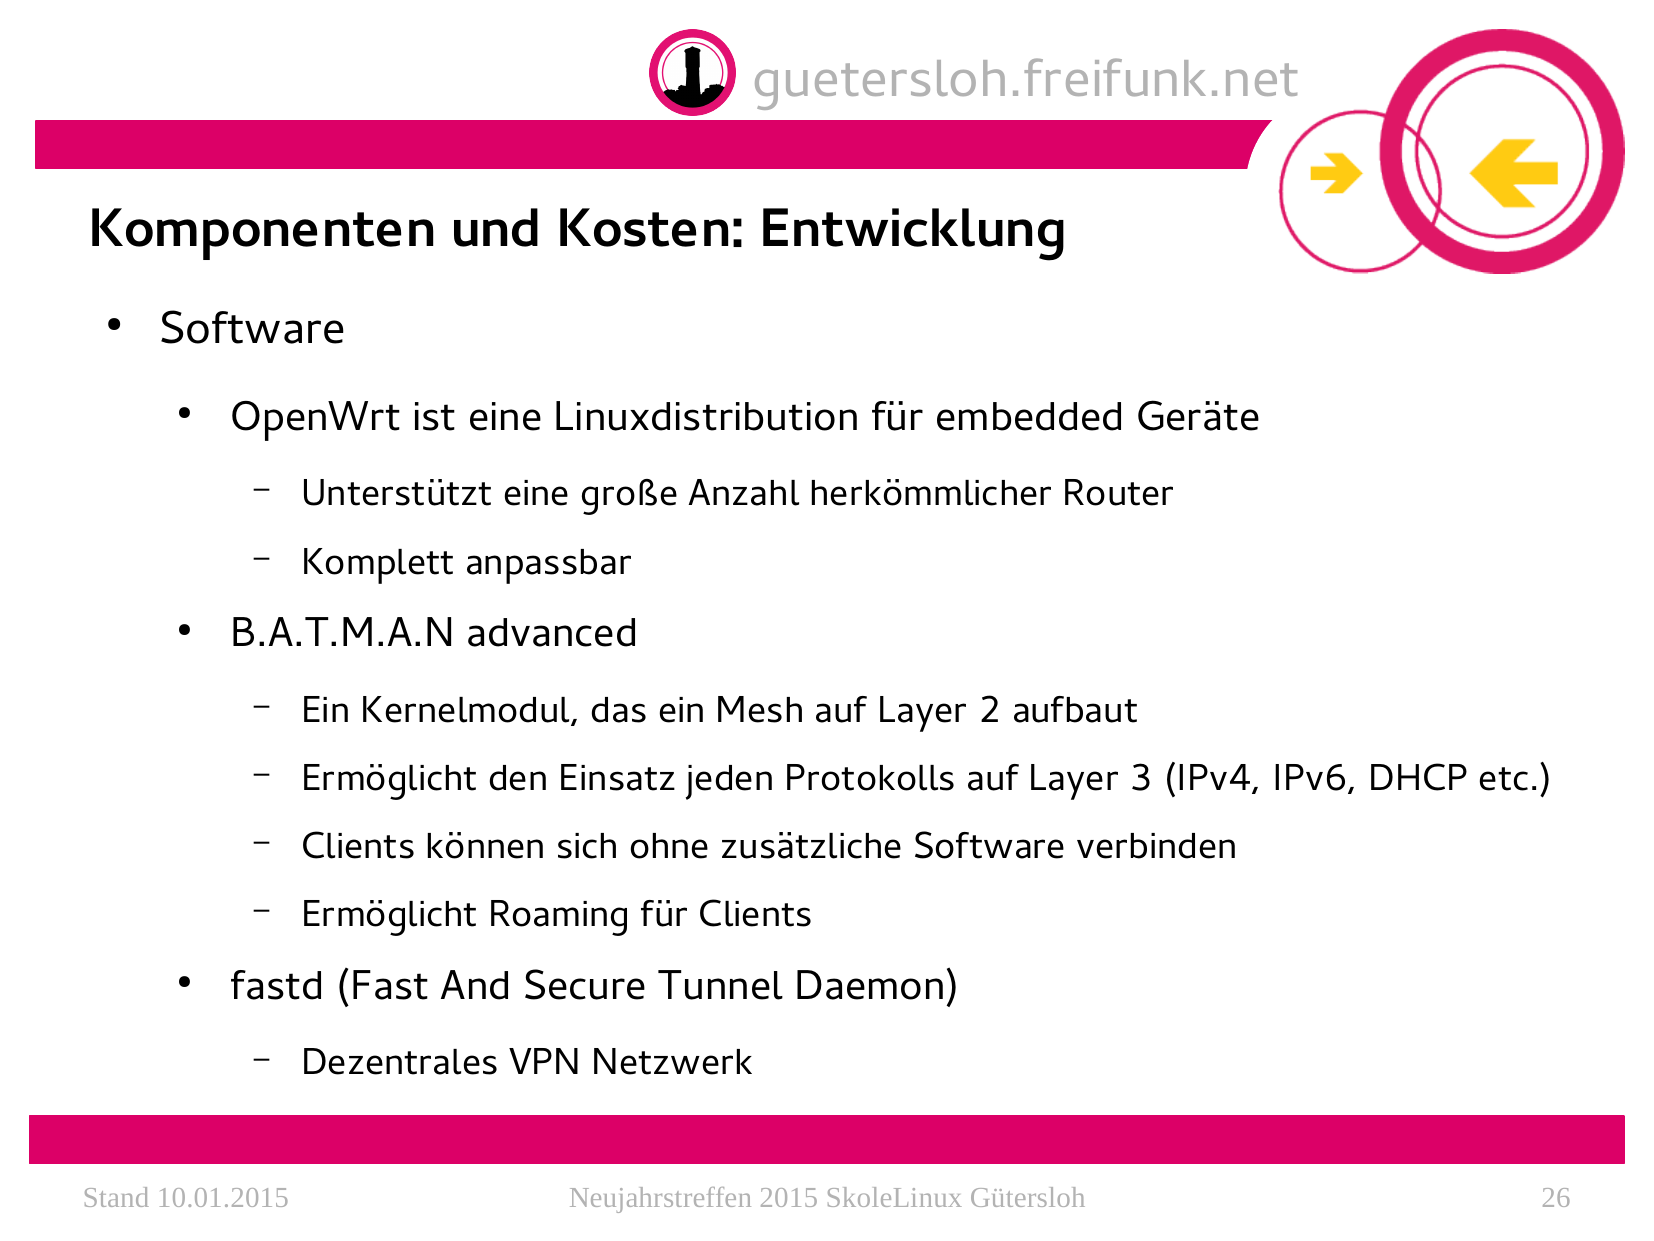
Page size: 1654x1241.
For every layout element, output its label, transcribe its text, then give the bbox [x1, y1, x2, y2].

title Komponenten und Kosten: Entwicklung [88, 196, 1152, 271]
picture [649, 29, 736, 116]
list Software OpenWrt ist eine Linuxdistribution für embedded Geräte Unterstützt eine große Anzahl herkömmlicher Router Komplett anpassbar B.A.T.M.A.N advanced Ein Kernelmodul, das ein Mesh auf Layer 2 aufbaut Ermöglicht den Einsatz jeden Protokolls auf Layer 3 (IPv4, IPv6, DHCP etc.) Clients können sich ohne zusätzliche Software verbinden Ermöglicht Roaming für Clients fastd (Fast And Secure Tunnel Daemon) Dezentrales VPN Netzwerk [88, 295, 1565, 1087]
picture [1278, 29, 1625, 274]
